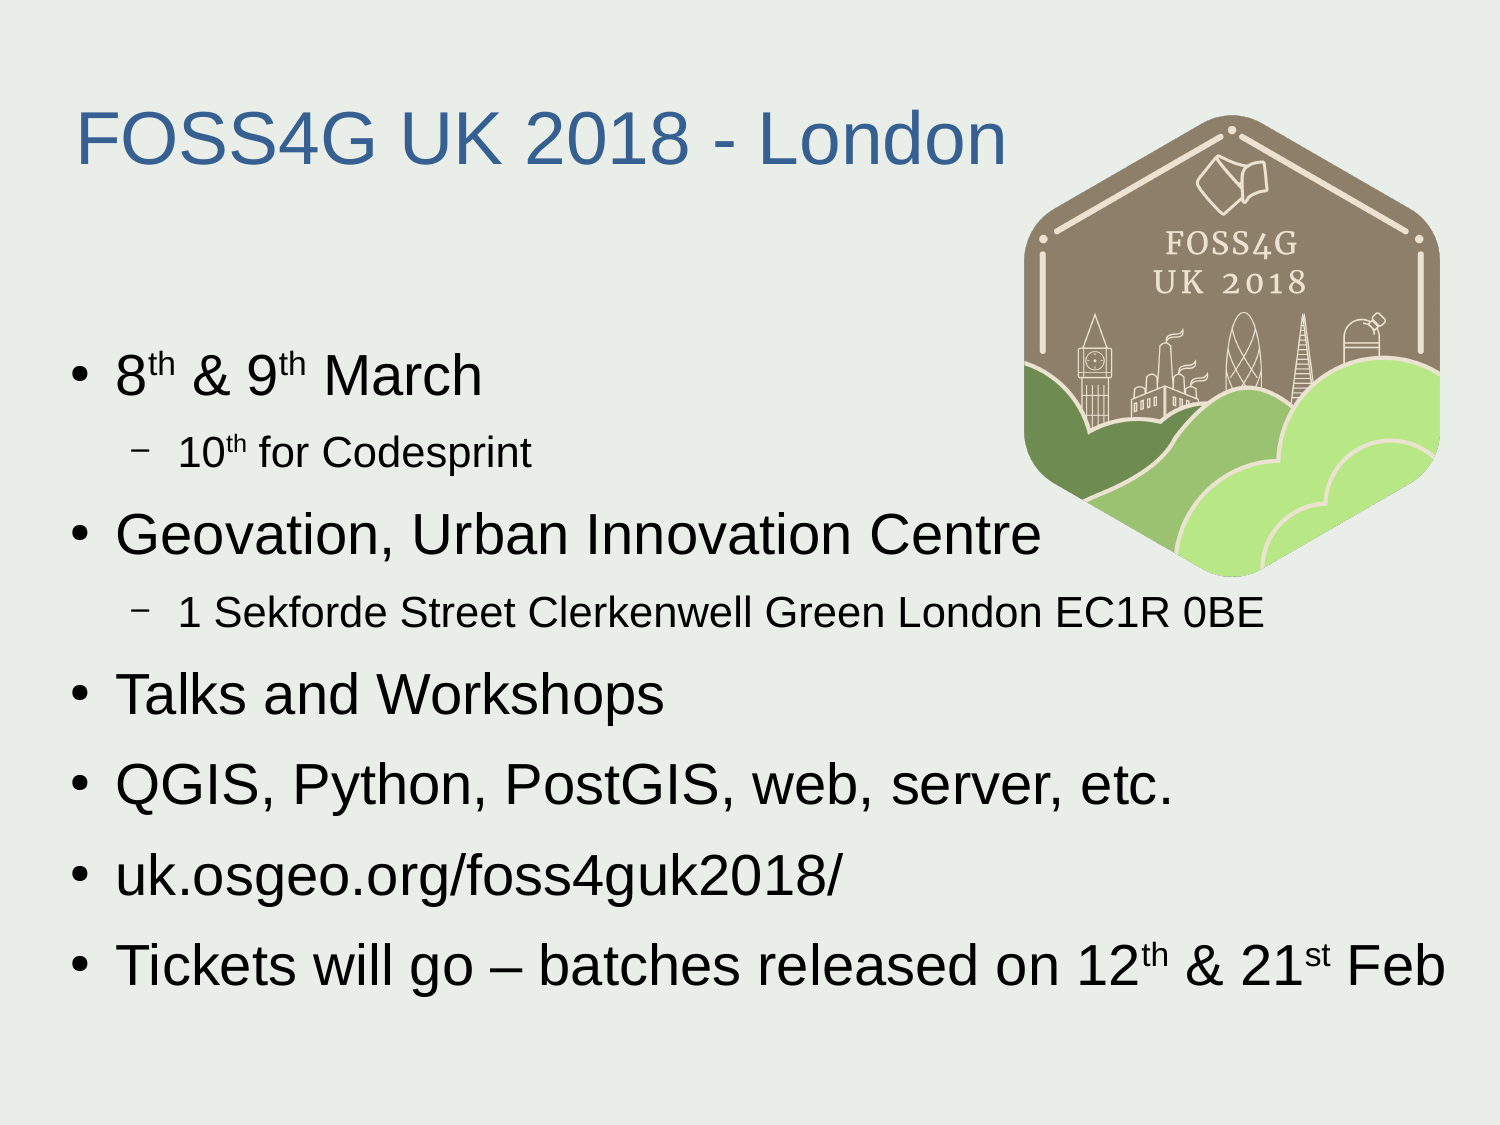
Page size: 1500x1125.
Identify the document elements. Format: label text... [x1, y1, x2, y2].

picture [992, 106, 1472, 586]
title FOSS4G UK 2018 - London [75, 45, 1425, 233]
list 8th & 9th March 10th for Codesprint Geovation, Urban Innovation Centre 1 Sekforde Street Clerkenwell Green London EC1R 0BE Talks and Workshops QGIS, Python, PostGIS, web, server, etc. uk.osgeo.org/foss4guk2018/ Tickets will go – batches released on 12th & 21st Feb [54, 342, 1447, 1012]
